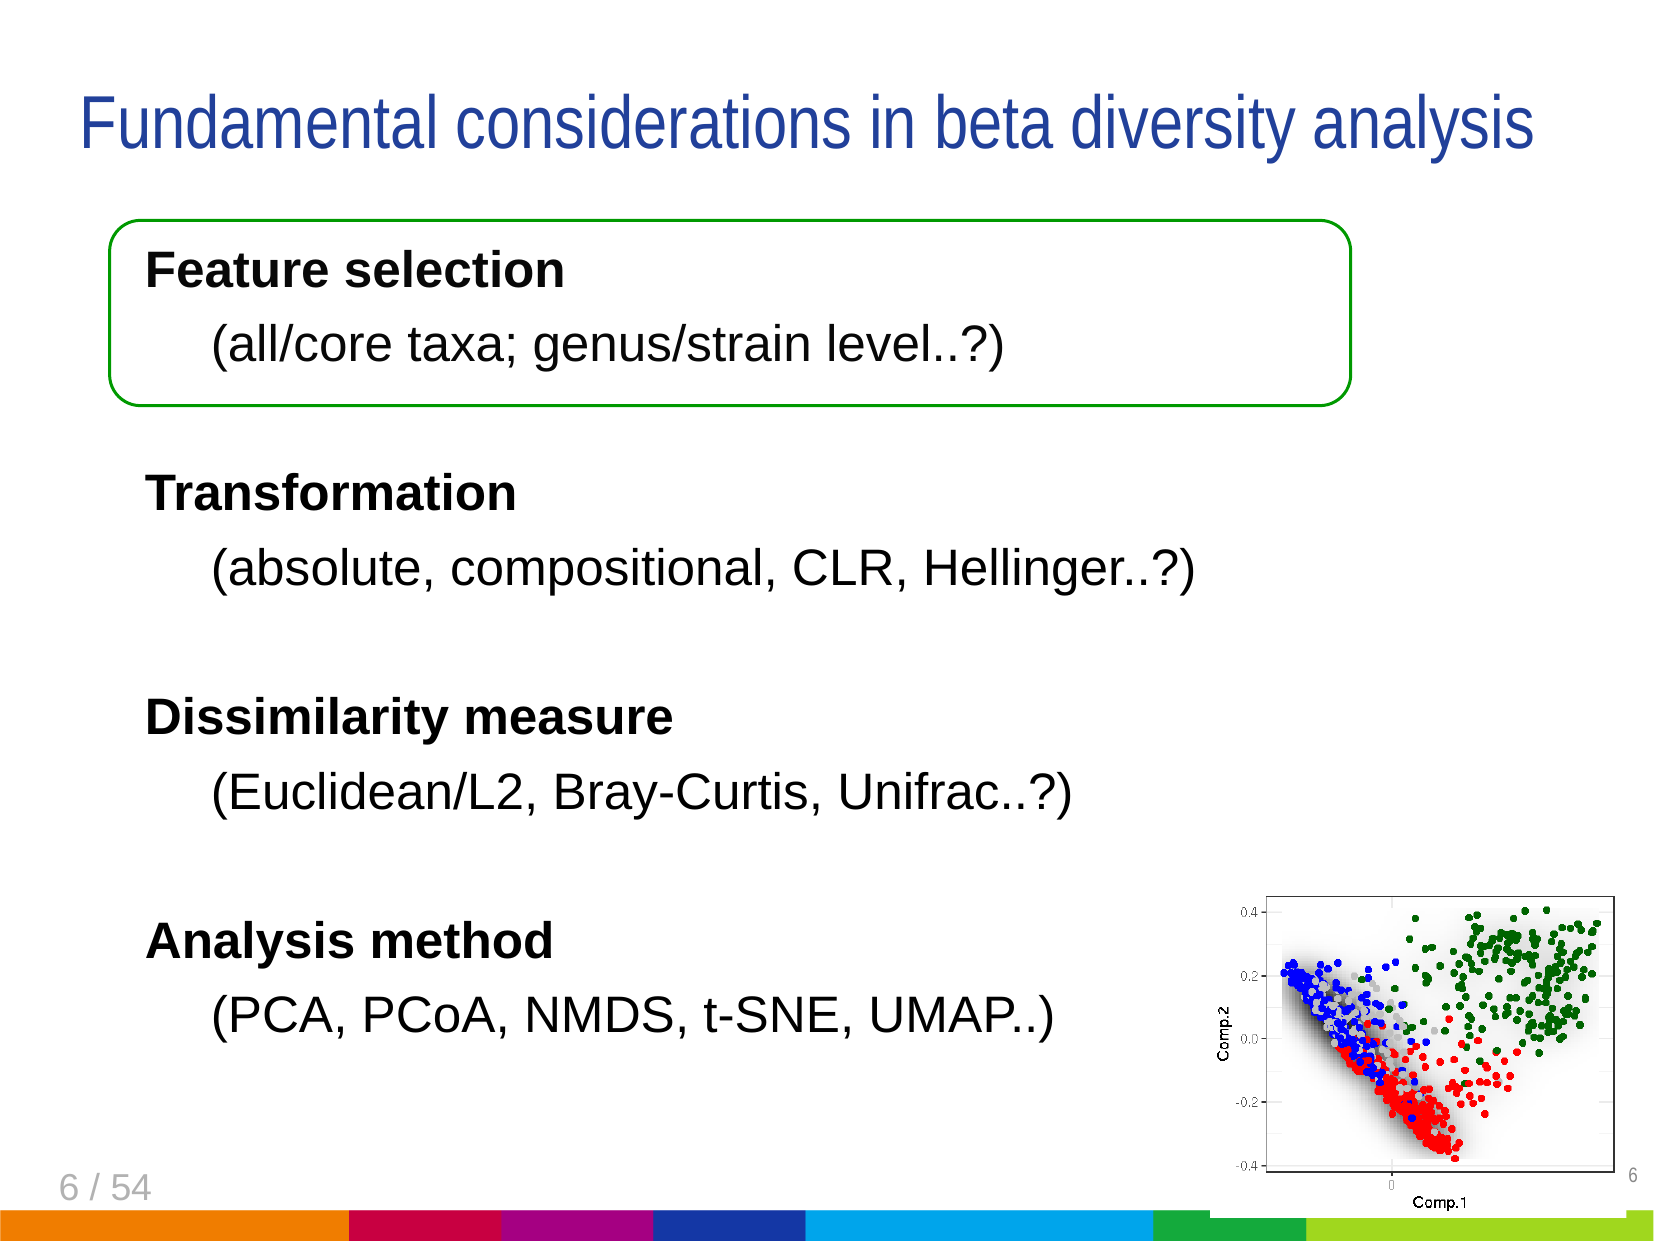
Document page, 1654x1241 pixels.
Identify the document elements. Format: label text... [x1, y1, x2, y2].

text_box [109, 220, 1351, 406]
picture [0, 1210, 805, 1241]
picture [1154, 888, 1654, 1241]
text_box Feature selection (all/core taxa; genus/strain level..?) Transformation (absolute, compositional, CLR, Hellinger..?) Dissimilarity measure (Euclidean/L2, Bray-Curtis, Unifrac..?) Analysis method (PCA, PCoA, NMDS, t-SNE, UMAP..) [144, 235, 1476, 1053]
text_box <number> / 54 [43, 1159, 338, 1220]
title Fundamental considerations in beta diversity analysis [64, 66, 1610, 172]
